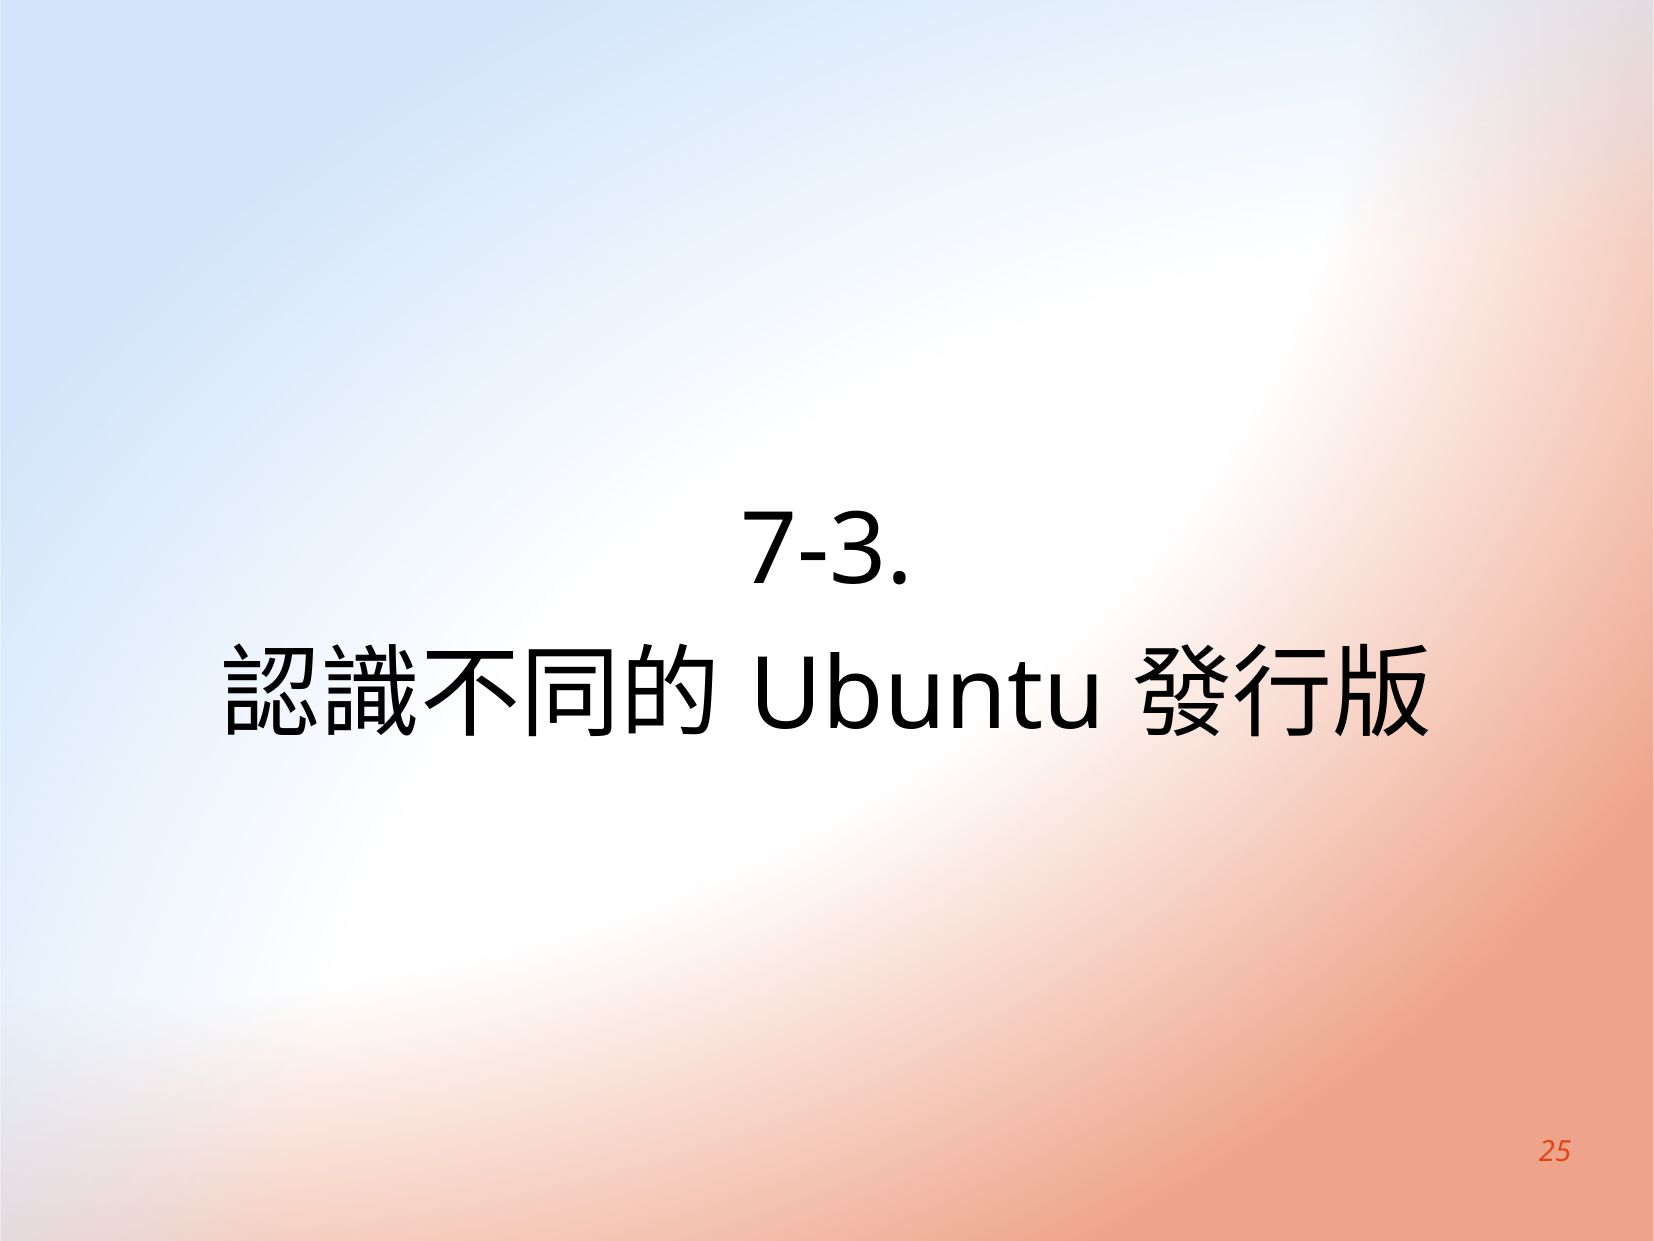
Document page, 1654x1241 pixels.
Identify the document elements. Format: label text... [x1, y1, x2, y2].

subtitle 7-3. 認識不同的Ubuntu發行版 [82, 49, 1571, 1186]
picture [0, 0, 1654, 1241]
